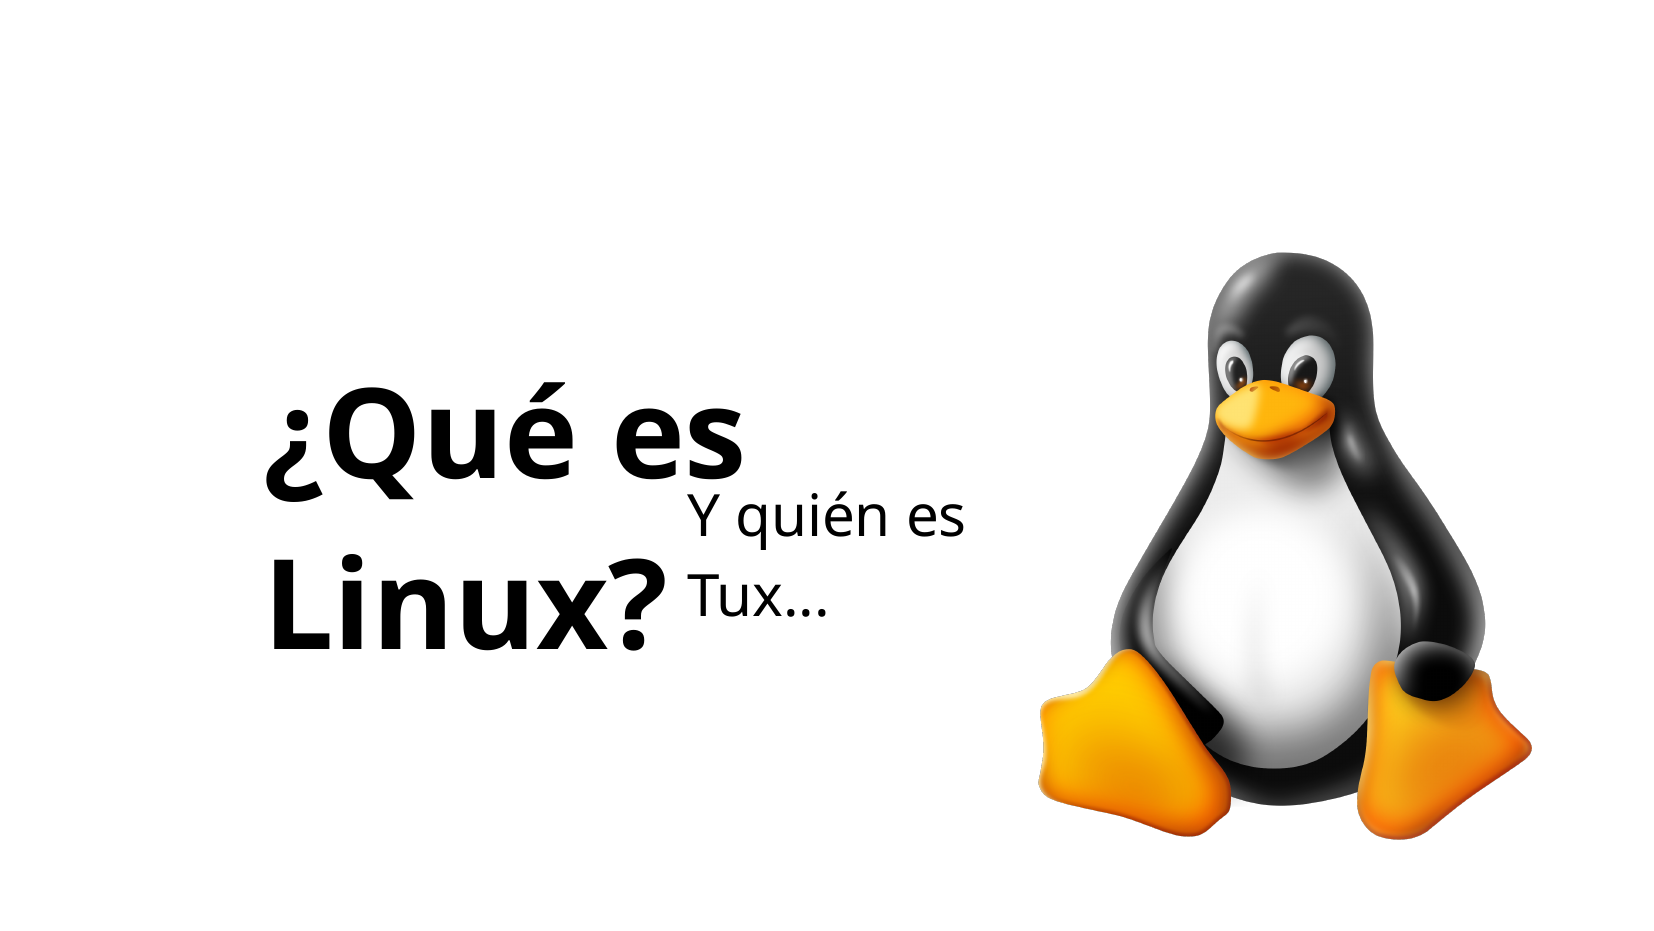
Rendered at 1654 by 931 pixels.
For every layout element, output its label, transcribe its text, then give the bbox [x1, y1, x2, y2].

text_box ¿Qué es Linux? [248, 337, 1015, 478]
picture [1015, 231, 1555, 861]
text_box Y quién es Tux... [672, 467, 1138, 543]
